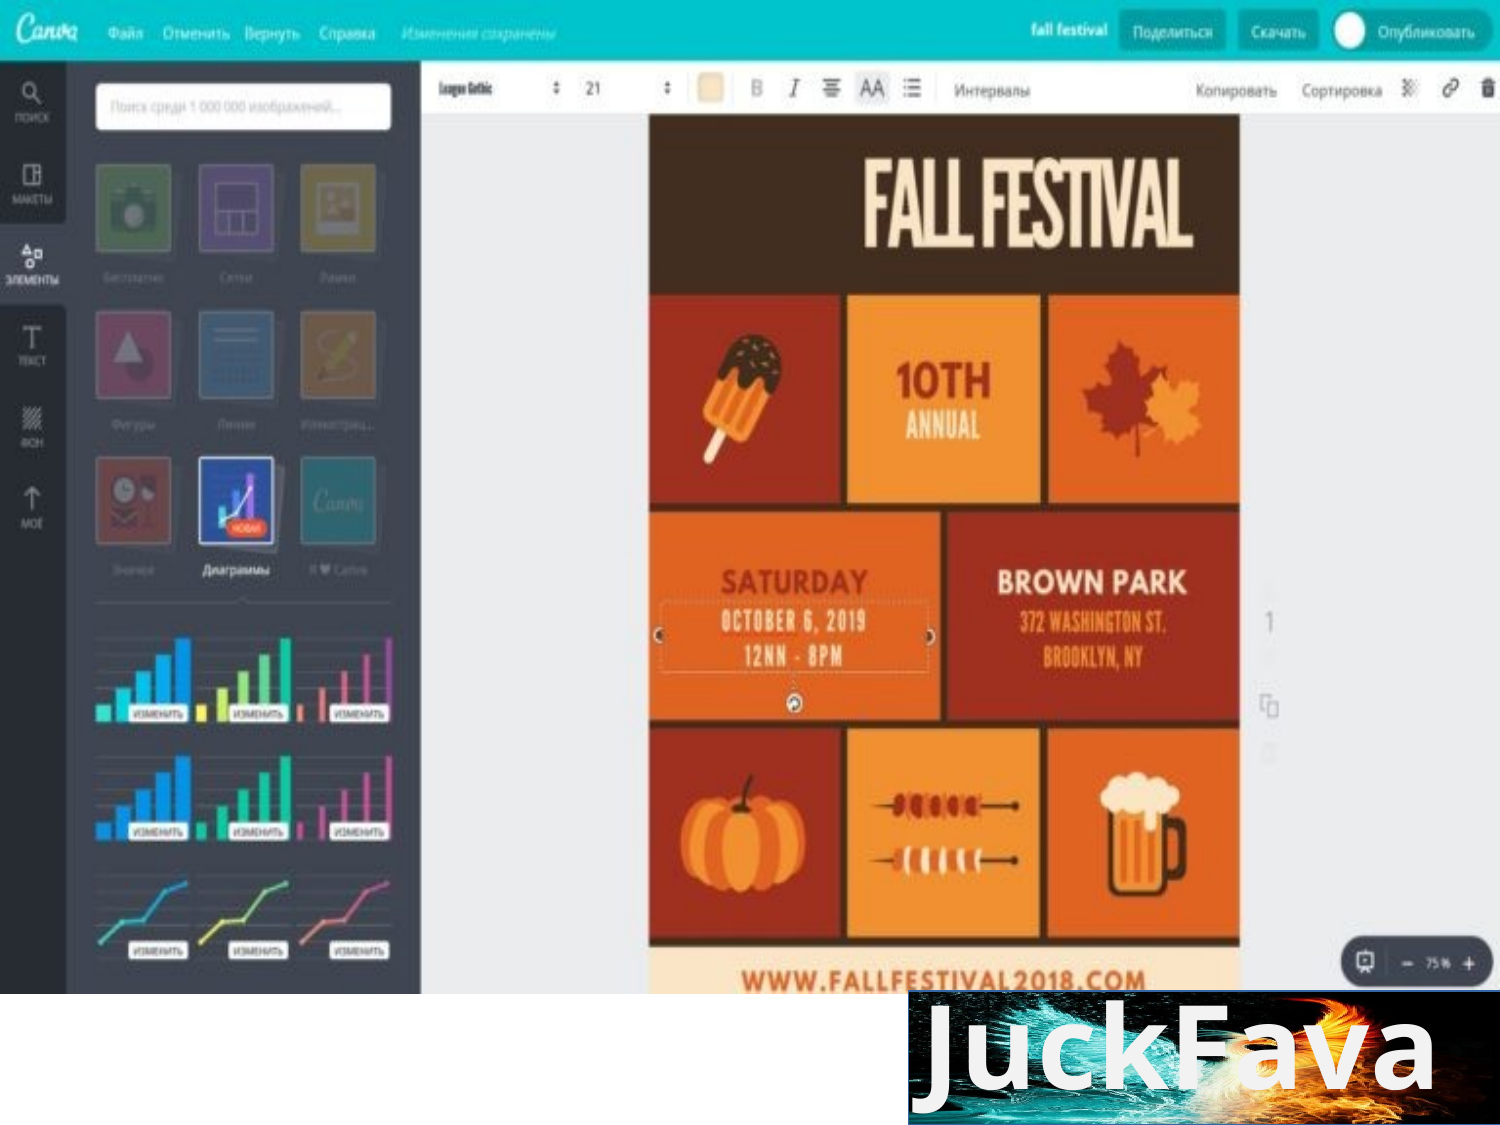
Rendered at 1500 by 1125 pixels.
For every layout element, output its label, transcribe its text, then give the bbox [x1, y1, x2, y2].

text_box JuckFava [908, 966, 1500, 1125]
picture [0, 0, 1500, 994]
text_box [0, 994, 908, 1125]
